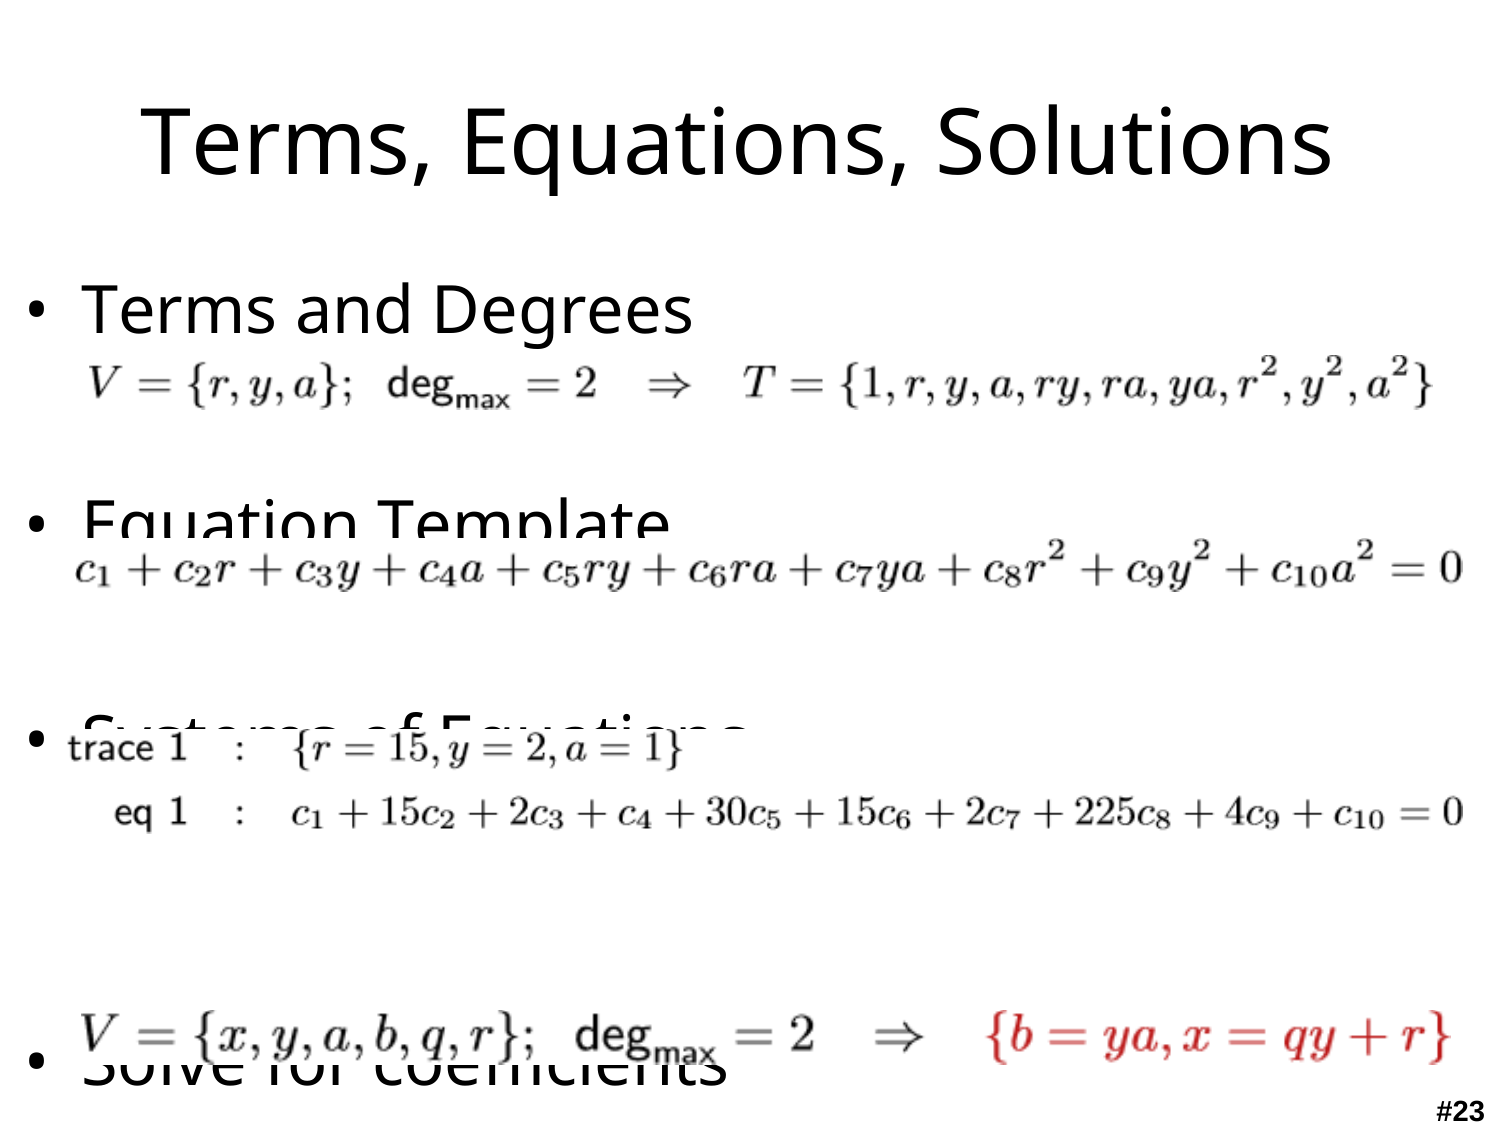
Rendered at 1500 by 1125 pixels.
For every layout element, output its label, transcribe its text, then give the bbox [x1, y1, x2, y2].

picture [89, 355, 1433, 410]
title Terms, Equations, Solutions [24, 45, 1476, 233]
picture [75, 538, 1463, 593]
picture [81, 1010, 1451, 1065]
picture [67, 729, 1463, 834]
list Terms and Degrees Equation Template Systems of Equations Solve for coefficients [24, 262, 1476, 1101]
